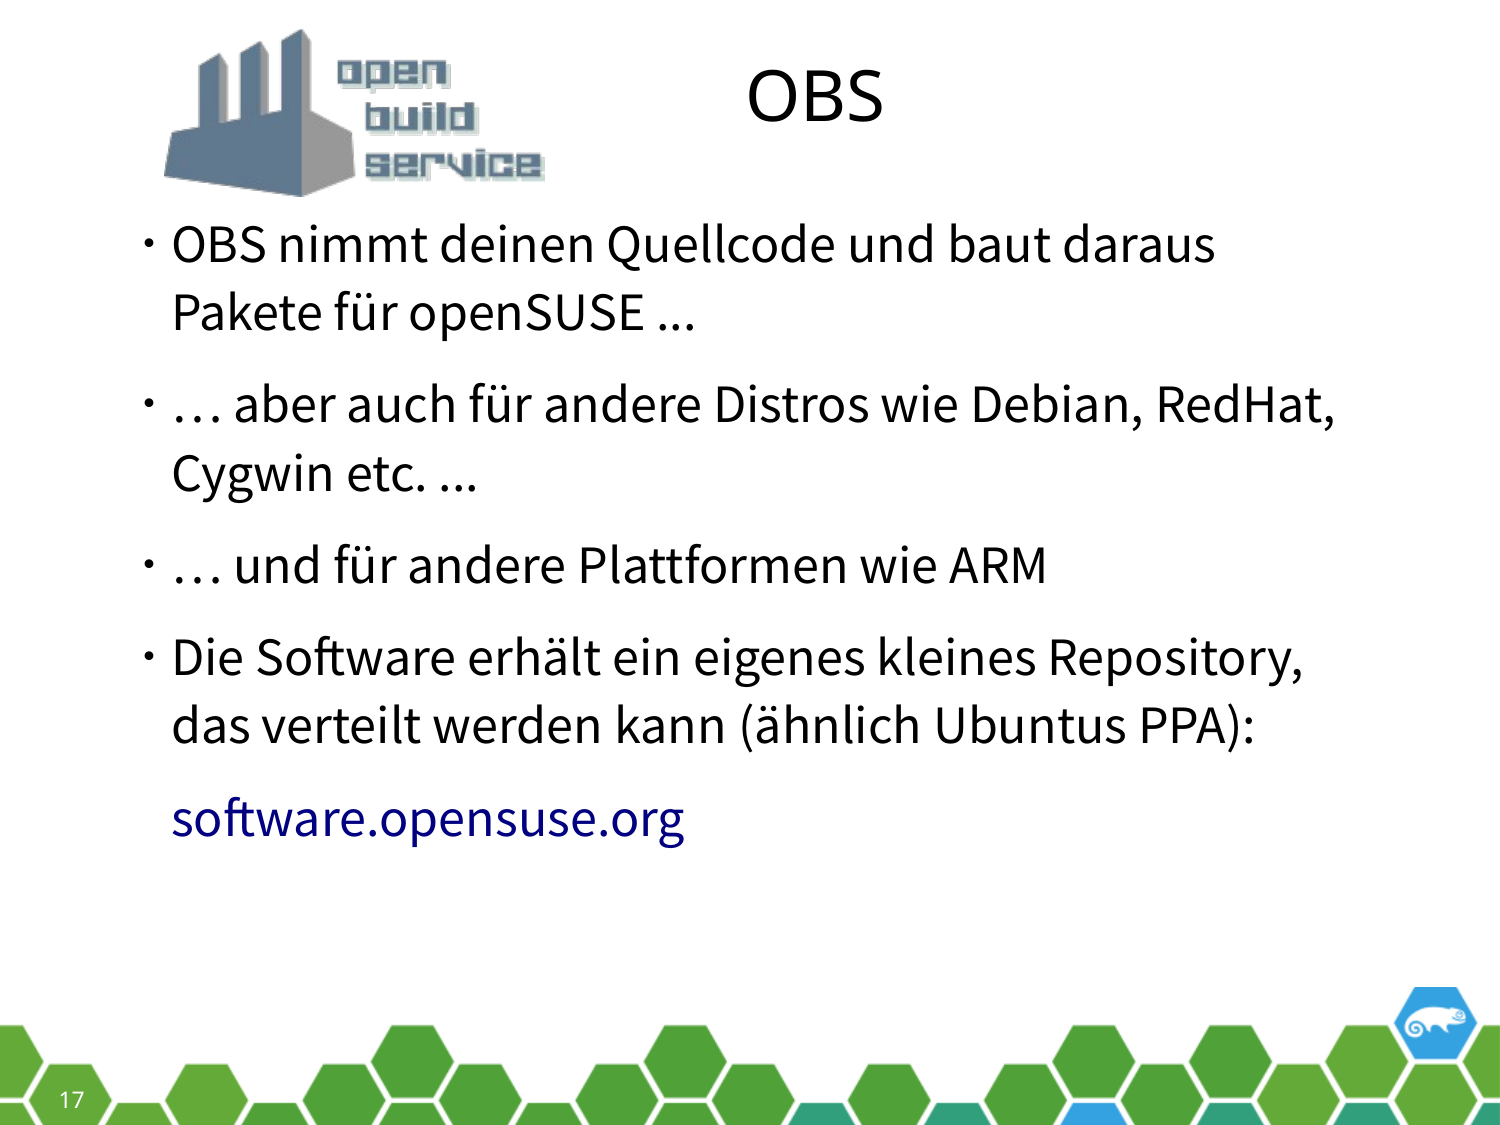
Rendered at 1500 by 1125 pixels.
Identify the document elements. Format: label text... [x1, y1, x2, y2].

list OBS nimmt deinen Quellcode und baut daraus Pakete für openSUSE ... … aber auch für andere Distros wie Debian, RedHat, Cygwin etc. ... … und für andere Plattformen wie ARM Die Software erhält ein eigenes kleines Repository, das verteilt werden kann (ähnlich Ubuntus PPA): software.opensuse.org [142, 208, 1372, 862]
picture [164, 29, 545, 197]
picture [0, 987, 1500, 1125]
title OBS [135, 12, 1372, 175]
